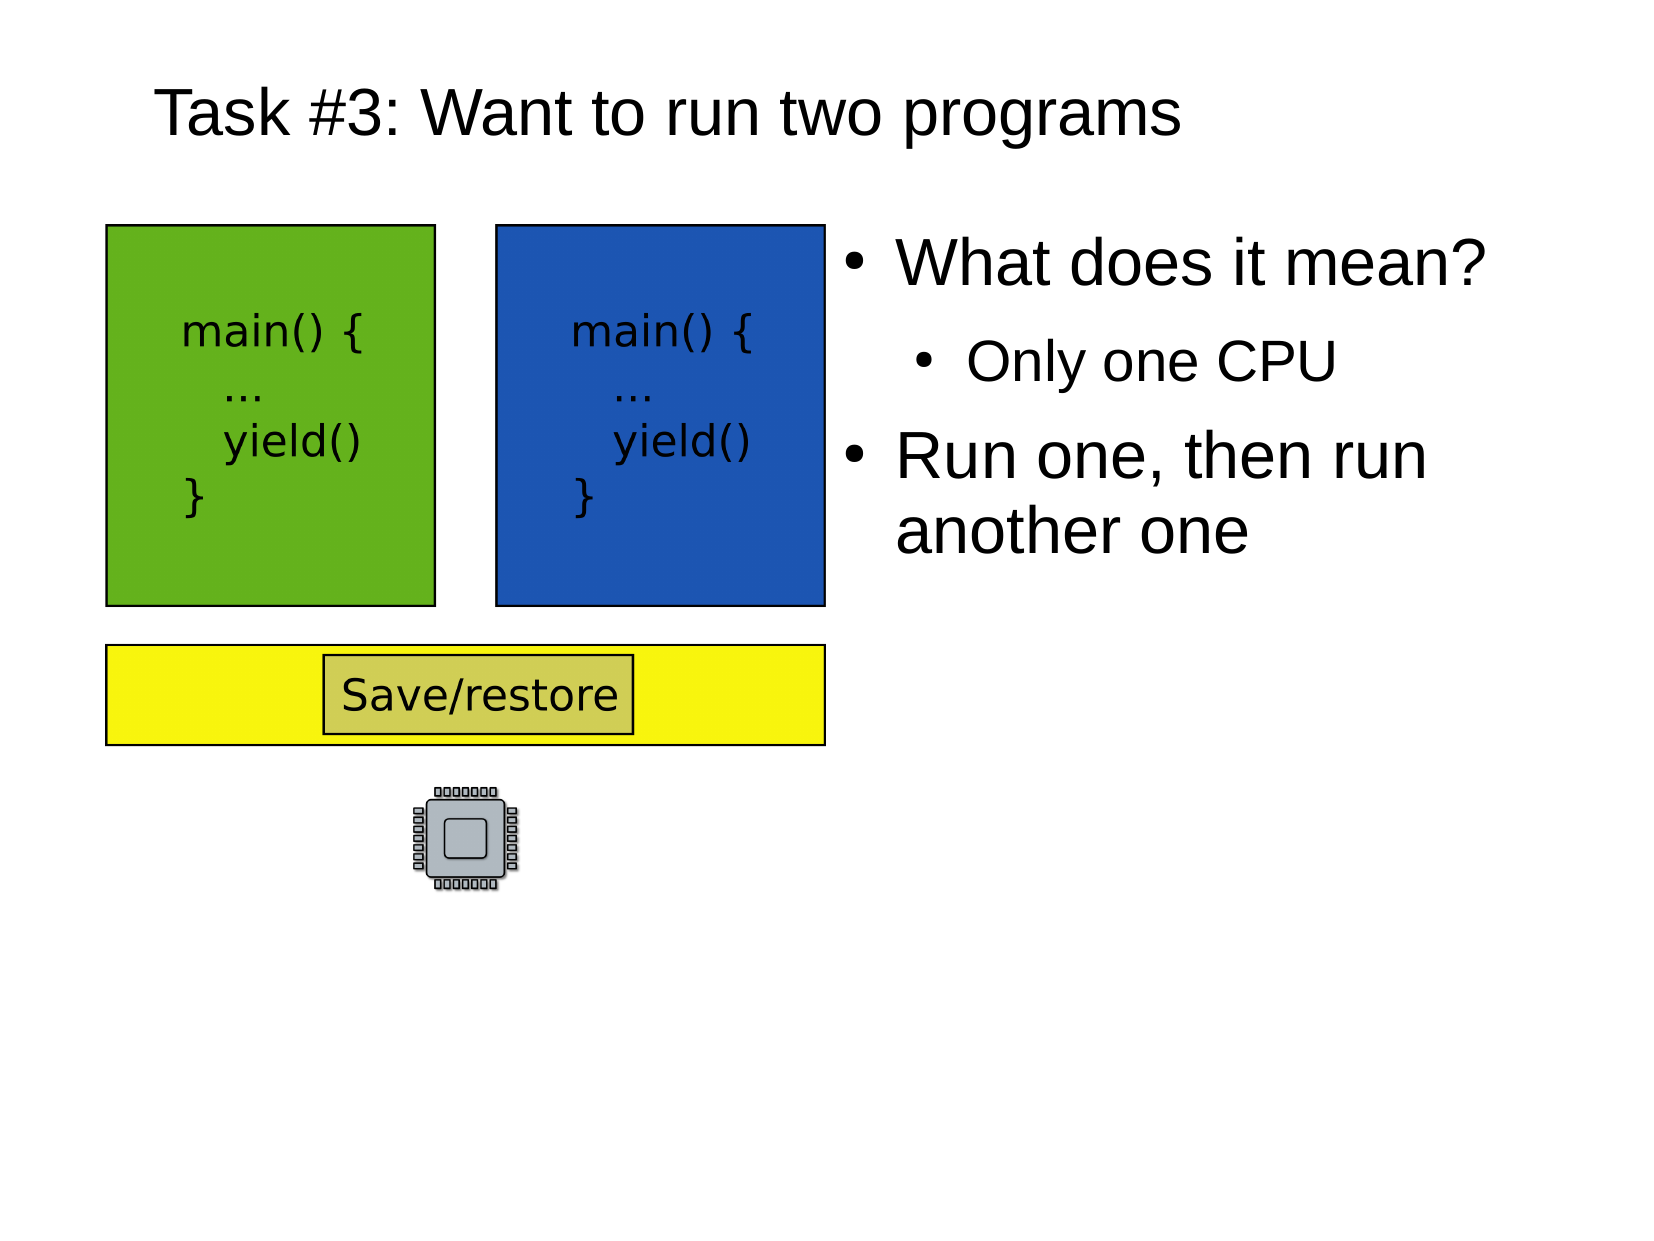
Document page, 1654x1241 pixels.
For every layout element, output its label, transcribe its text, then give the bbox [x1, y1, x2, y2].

picture [105, 224, 826, 901]
list What does it mean? Only one CPU Run one, then run another one [825, 225, 1613, 1160]
list Task #3: Want to run two programs [82, 75, 1576, 151]
